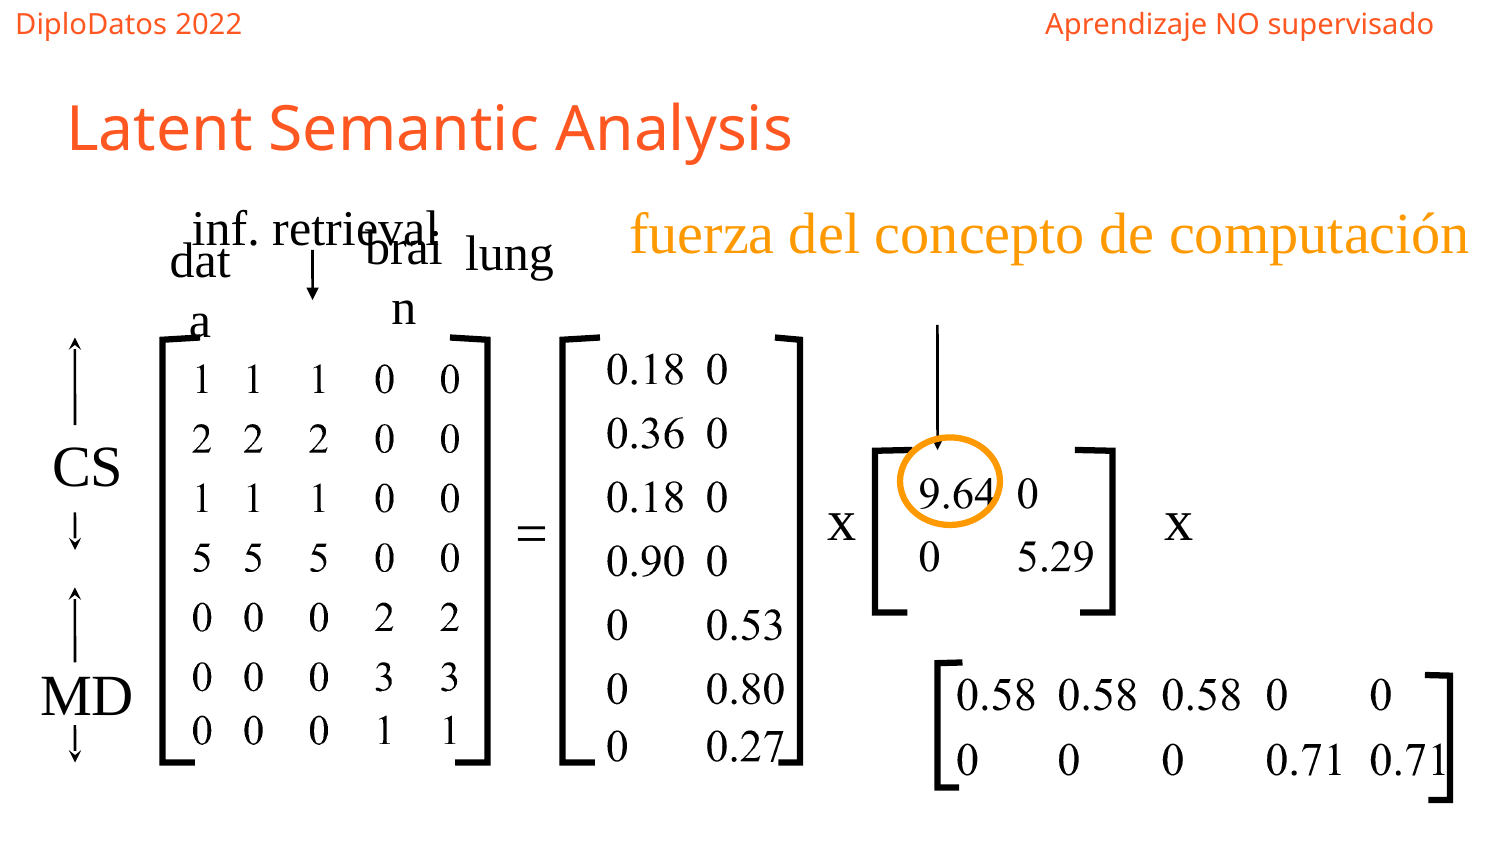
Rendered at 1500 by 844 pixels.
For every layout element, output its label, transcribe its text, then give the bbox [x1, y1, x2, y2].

title Latent Semantic Analysis [51, 72, 1449, 167]
picture [904, 462, 996, 521]
text_box data [200, 265, 209, 275]
text_box MD [24, 649, 150, 736]
text_box fuerza del concepto de computación [599, 187, 1500, 273]
text_box inf. retrieval [171, 187, 460, 263]
text_box lung [450, 212, 569, 288]
picture [900, 462, 1100, 612]
text_box x [1149, 474, 1210, 561]
text_box x [812, 474, 872, 561]
picture [937, 662, 1466, 817]
picture [587, 337, 792, 791]
text_box = [499, 487, 563, 573]
text_box brain [337, 263, 471, 313]
text_box CS [36, 420, 139, 506]
text_box data [175, 263, 186, 275]
text_box data [143, 249, 257, 325]
picture [174, 349, 514, 772]
